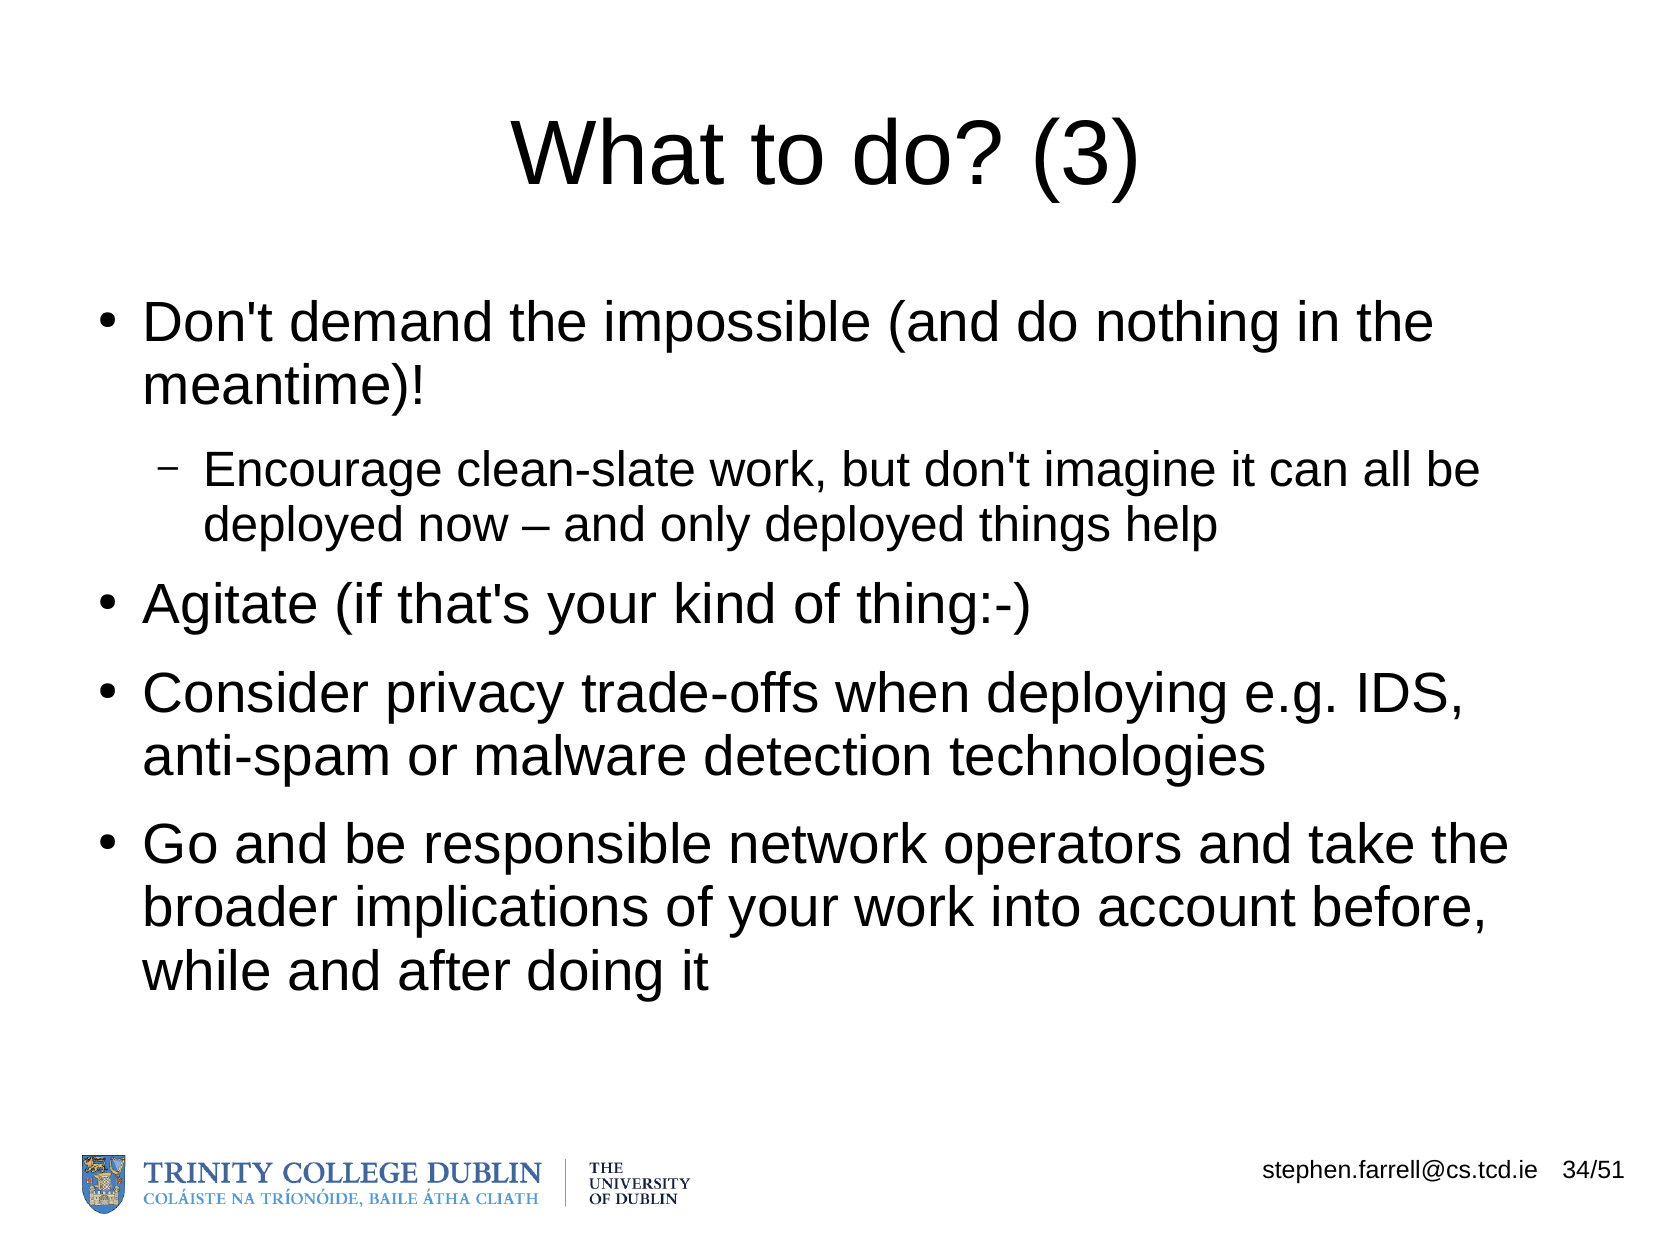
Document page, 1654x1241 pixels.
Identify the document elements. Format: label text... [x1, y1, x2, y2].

title What to do? (3) [82, 49, 1571, 257]
list Don't demand the impossible (and do nothing in the meantime)! Encourage clean-slate work, but don't imagine it can all be deployed now – and only deployed things help Agitate (if that's your kind of thing:-) Consider privacy trade-offs when deploying e.g. IDS, anti-spam or malware detection technologies Go and be responsible network operators and take the broader implications of your work into account before, while and after doing it [82, 290, 1571, 1010]
picture [82, 1155, 694, 1214]
